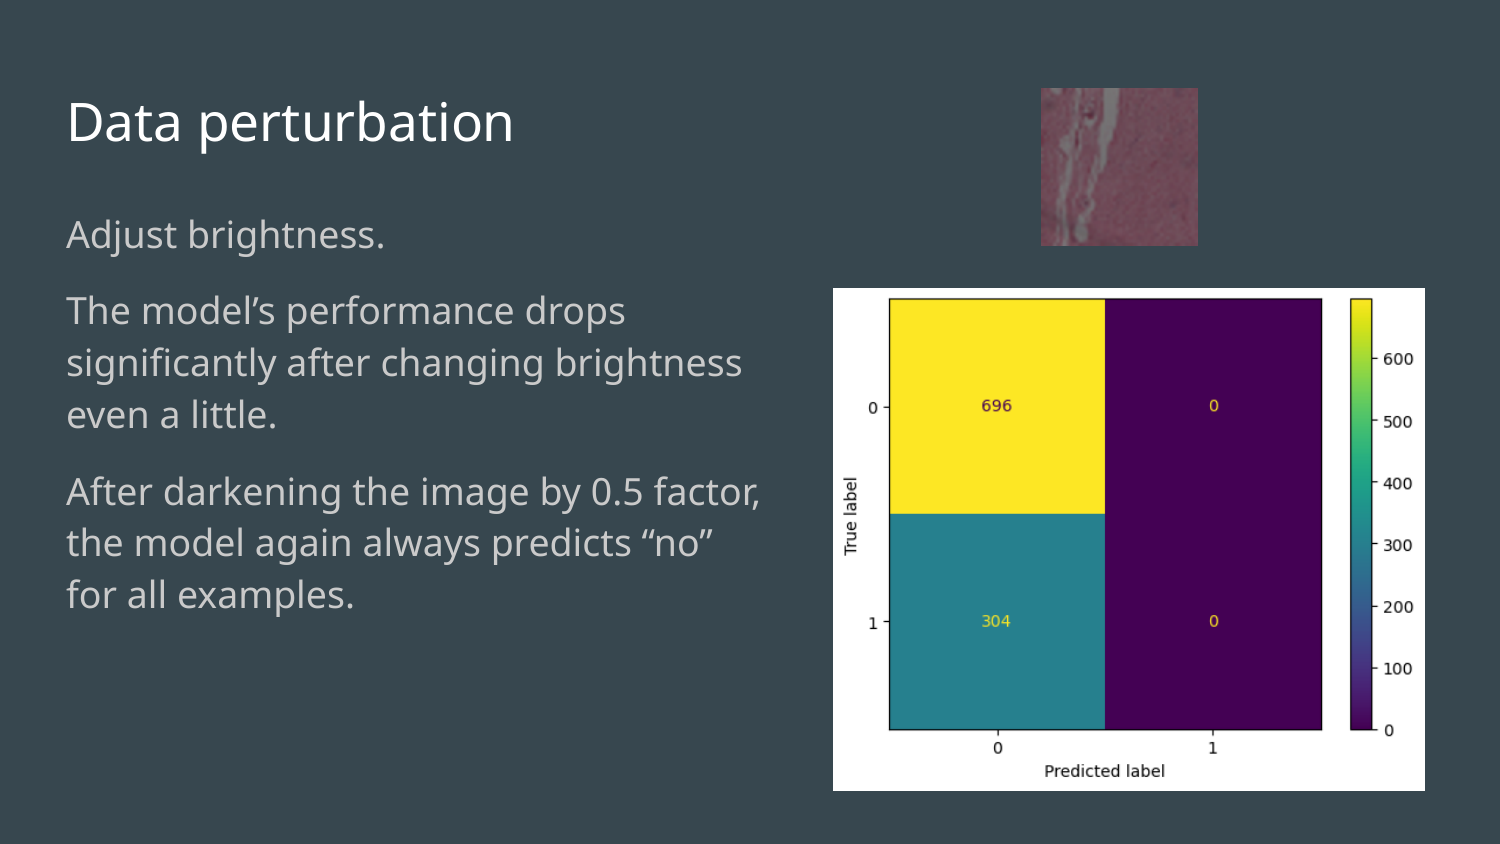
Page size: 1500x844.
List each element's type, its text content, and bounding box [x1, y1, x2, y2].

picture [1041, 88, 1198, 246]
title Data perturbation [51, 72, 1449, 167]
list Adjust brightness. The model’s performance drops significantly after changing brightness even a little. After darkening the image by 0.5 factor, the model again always predicts “no” for all examples. [51, 189, 782, 750]
picture [833, 288, 1425, 791]
